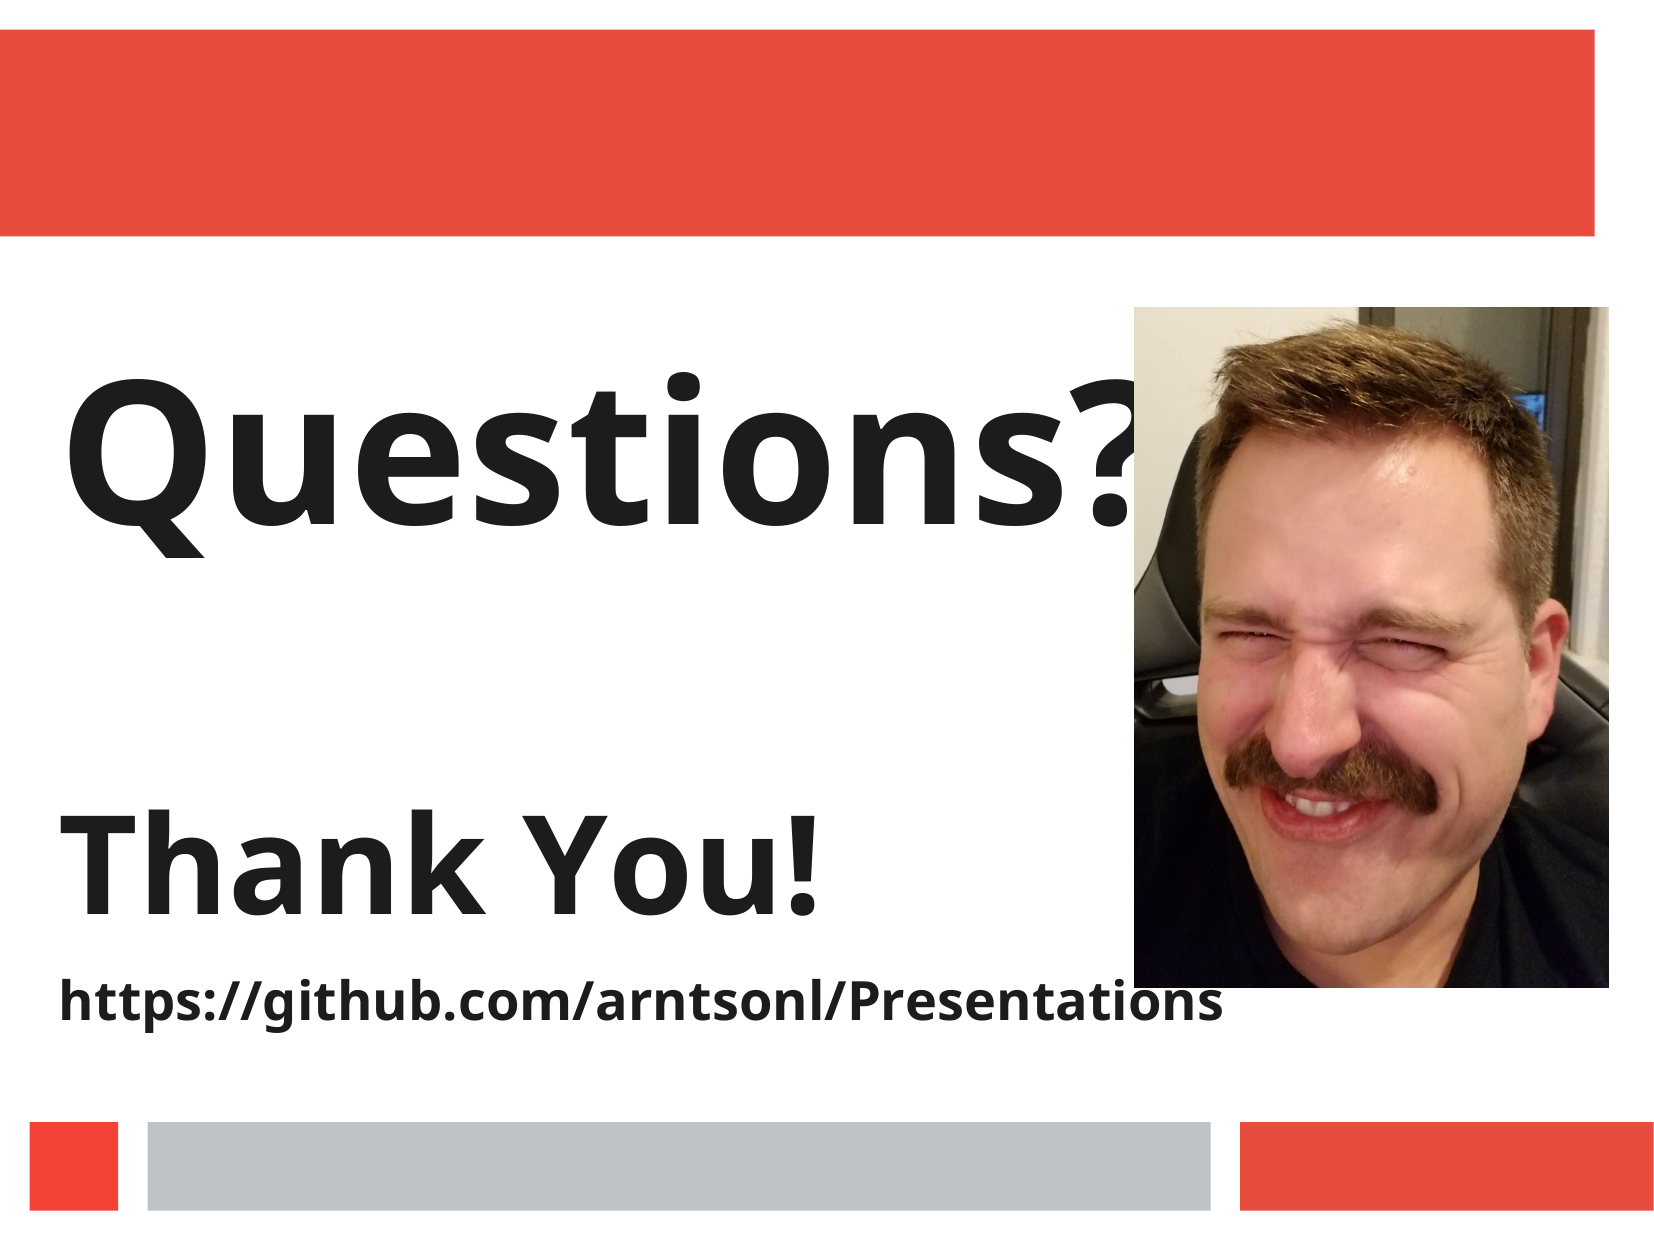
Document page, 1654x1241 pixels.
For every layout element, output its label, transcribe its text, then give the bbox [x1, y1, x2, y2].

picture [1134, 308, 1609, 989]
text_box Questions? Thank You! https://github.com/arntsonl/Presentations [59, 324, 1565, 1093]
